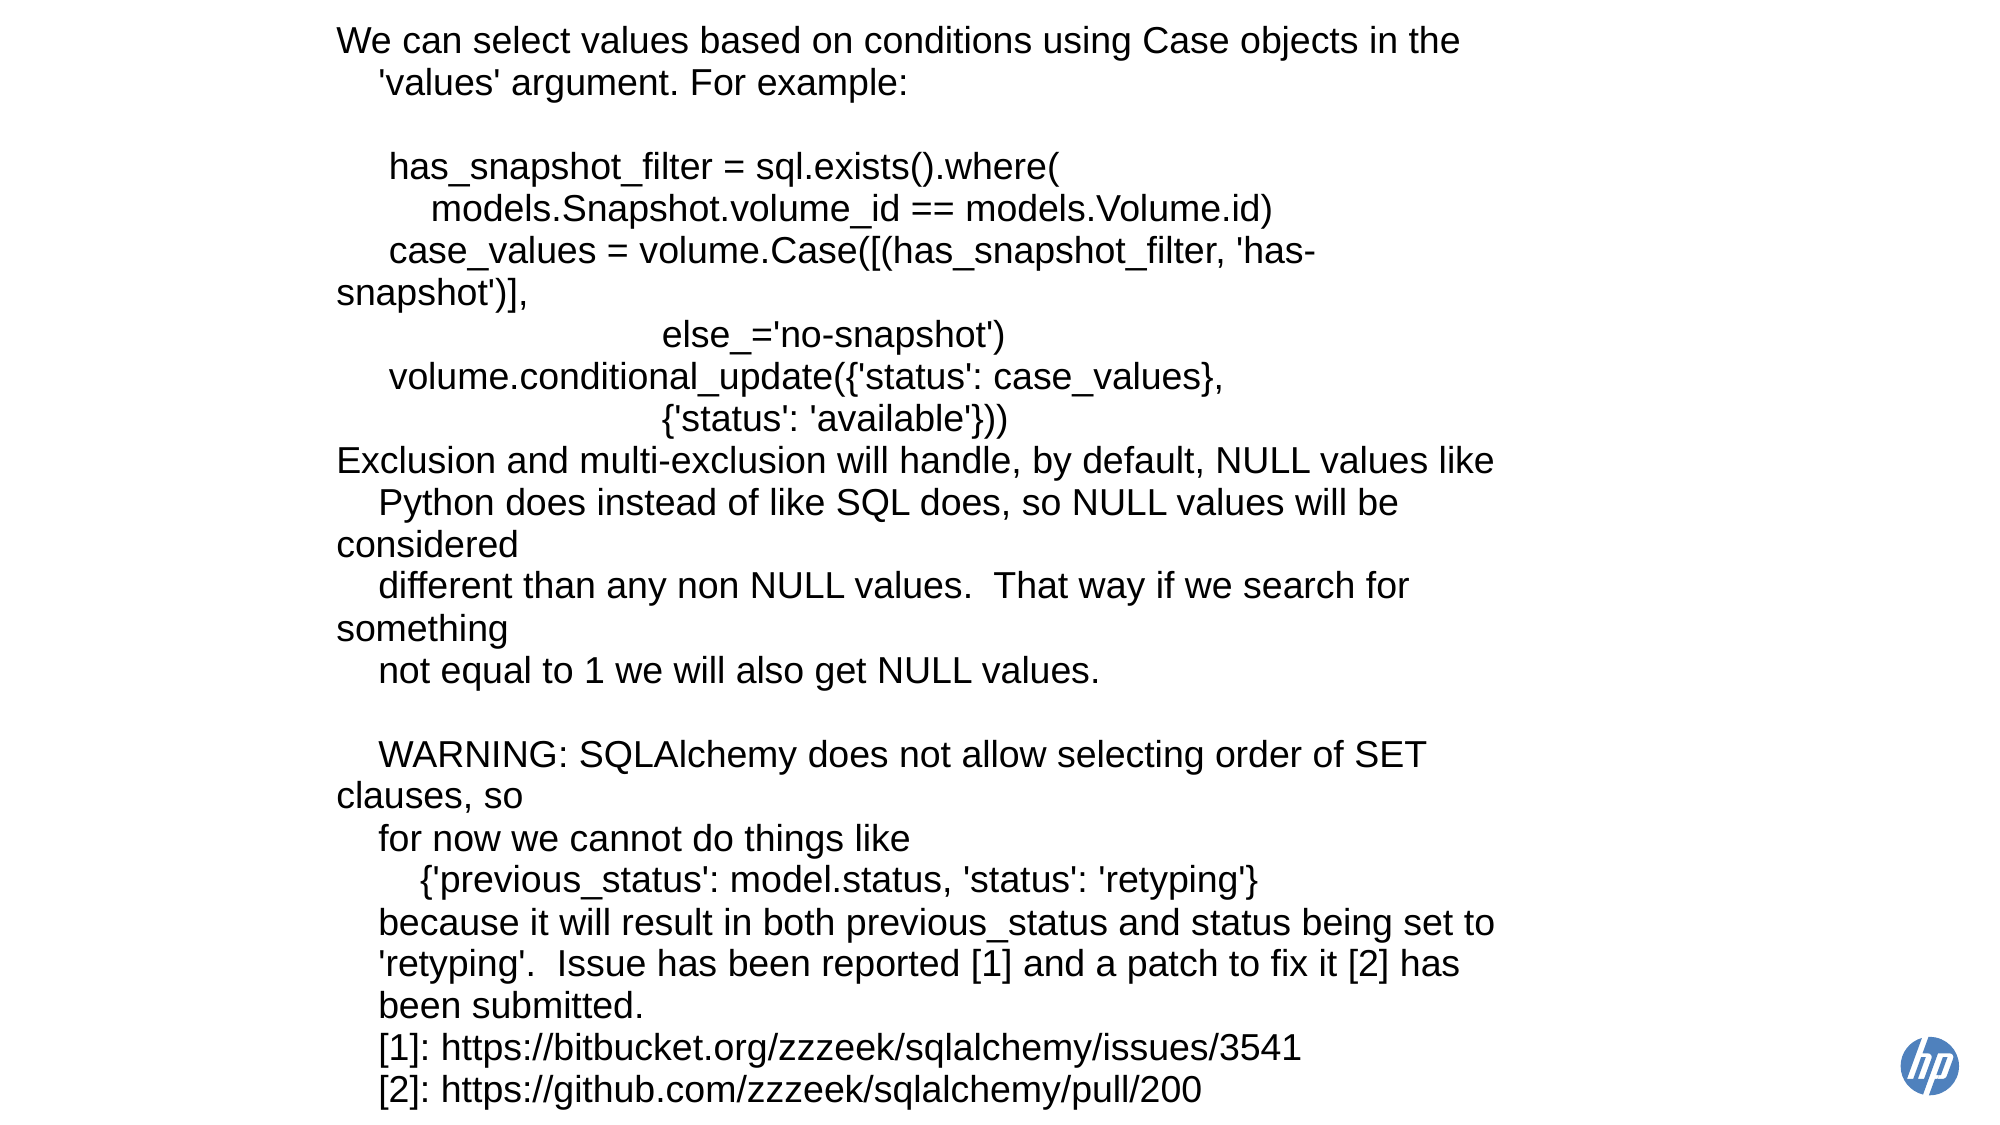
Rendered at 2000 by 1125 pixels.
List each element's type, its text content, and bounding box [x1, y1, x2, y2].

text_box We can select values based on conditions using Case objects in the 'values' argument. For example: has_snapshot_filter = sql.exists().where( models.Snapshot.volume_id == models.Volume.id) case_values = volume.Case([(has_snapshot_filter, 'has-snapshot')], else_='no-snapshot') volume.conditional_update({'status': case_values}, {'status': 'available'})) Exclusion and multi-exclusion will handle, by default, NULL values like Python does instead of like SQL does, so NULL values will be considered different than any non NULL values. That way if we search for something not equal to 1 we will also get NULL values. WARNING: SQLAlchemy does not allow selecting order of SET clauses, so for now we cannot do things like {'previous_status': model.status, 'status': 'retyping'} because it will result in both previous_status and status being set to 'retyping'. Issue has been reported [1] and a patch to fix it [2] has been submitted. [1]: https://bitbucket.org/zzzeek/sqlalchemy/issues/3541 [2]: https://github.com/zzzeek/sqlalchemy/pull/200 [321, 11, 1524, 1119]
